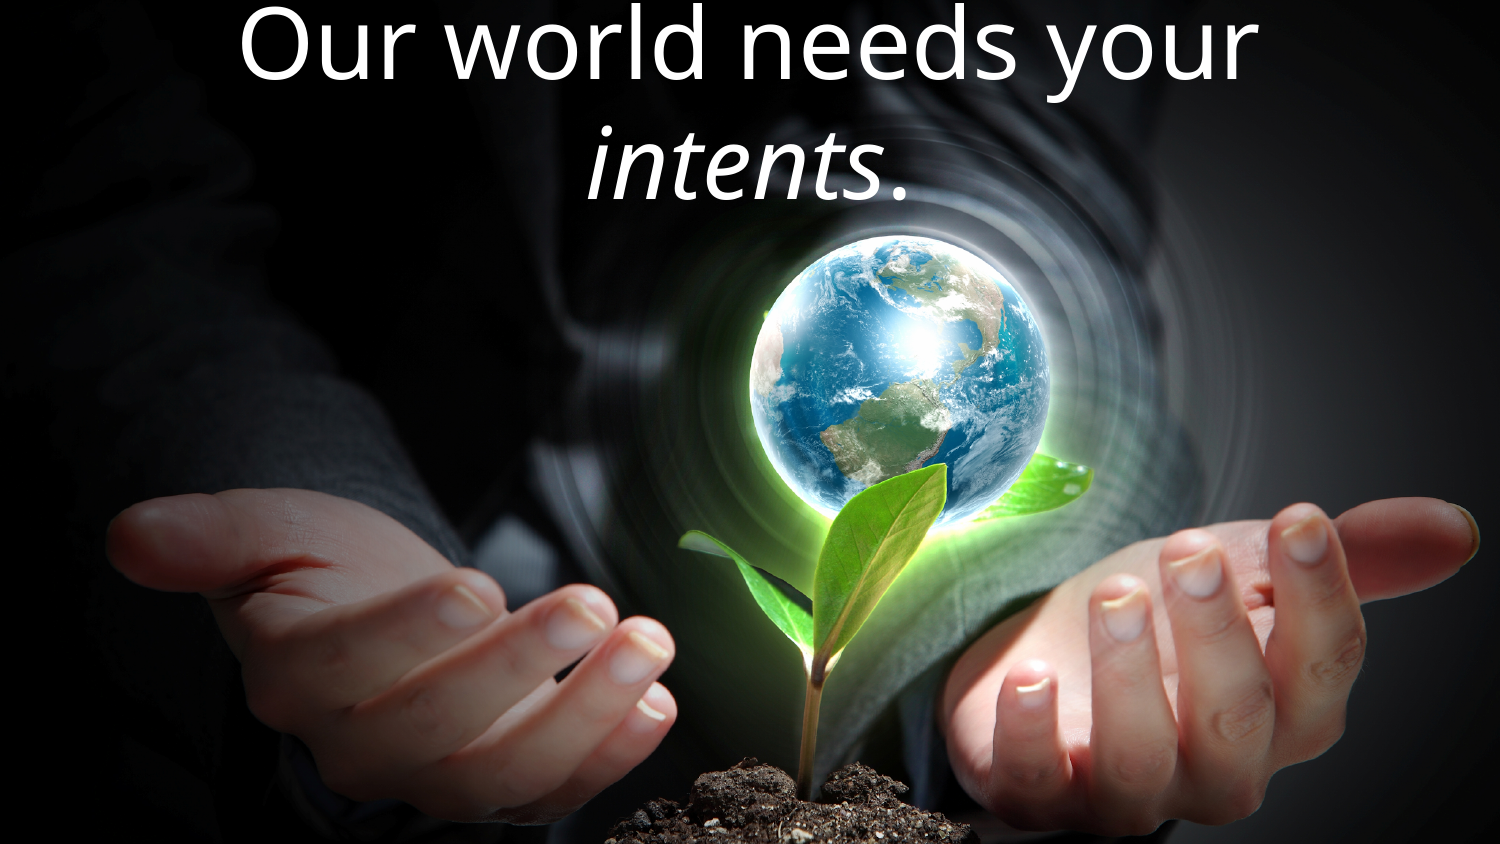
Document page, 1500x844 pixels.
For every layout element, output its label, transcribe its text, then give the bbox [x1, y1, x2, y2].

title Our world needs your intents. [80, 23, 1419, 176]
picture [0, 0, 1500, 844]
